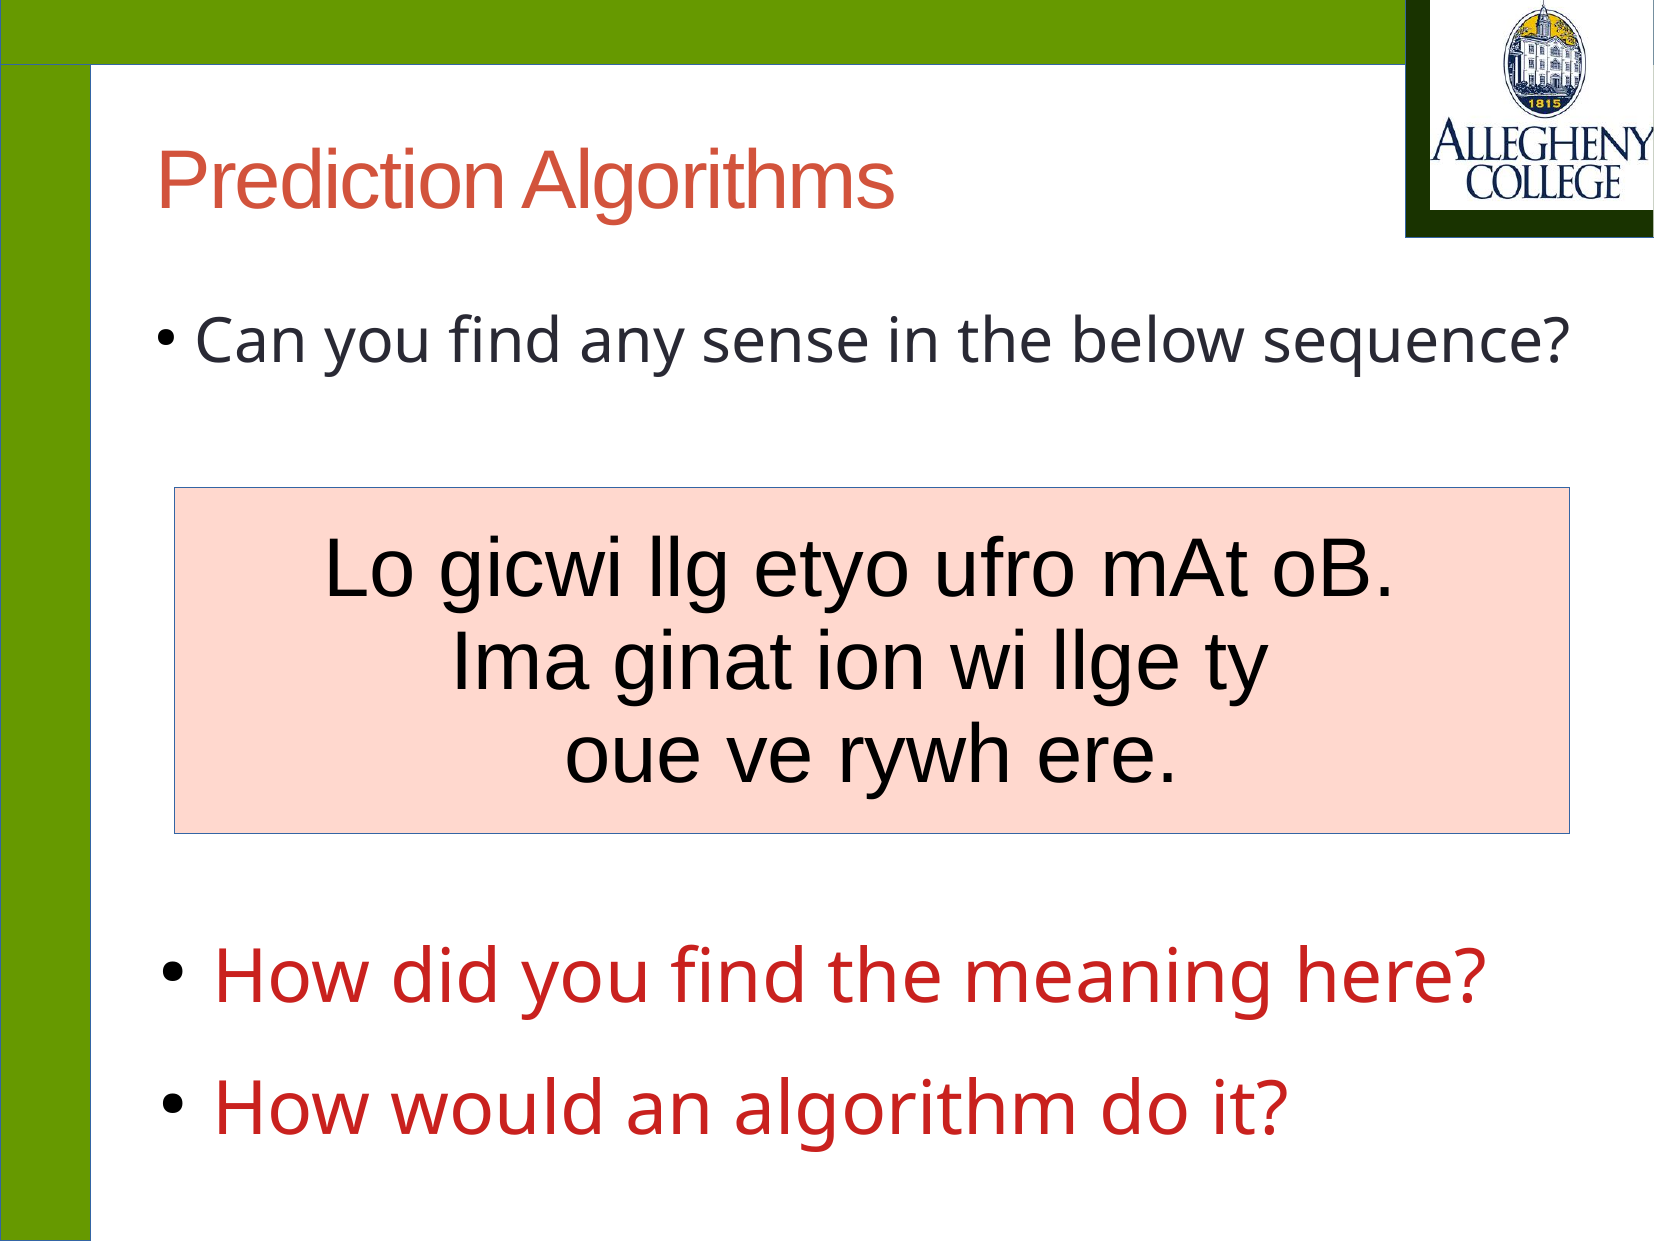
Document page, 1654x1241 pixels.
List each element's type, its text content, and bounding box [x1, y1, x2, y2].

text_box Prediction Algorithms [155, 105, 1030, 256]
text_box Lo gicwi llg etyo ufro mAt oB. Ima ginat ion wi llge ty oue ve rywh ere. [174, 487, 1570, 834]
picture [1430, 0, 1654, 210]
list Can you find any sense in the below sequence? [141, 296, 1591, 466]
text_box [0, 0, 1654, 1241]
list How did you find the meaning here? How would an algorithm do it? [141, 922, 1591, 1171]
